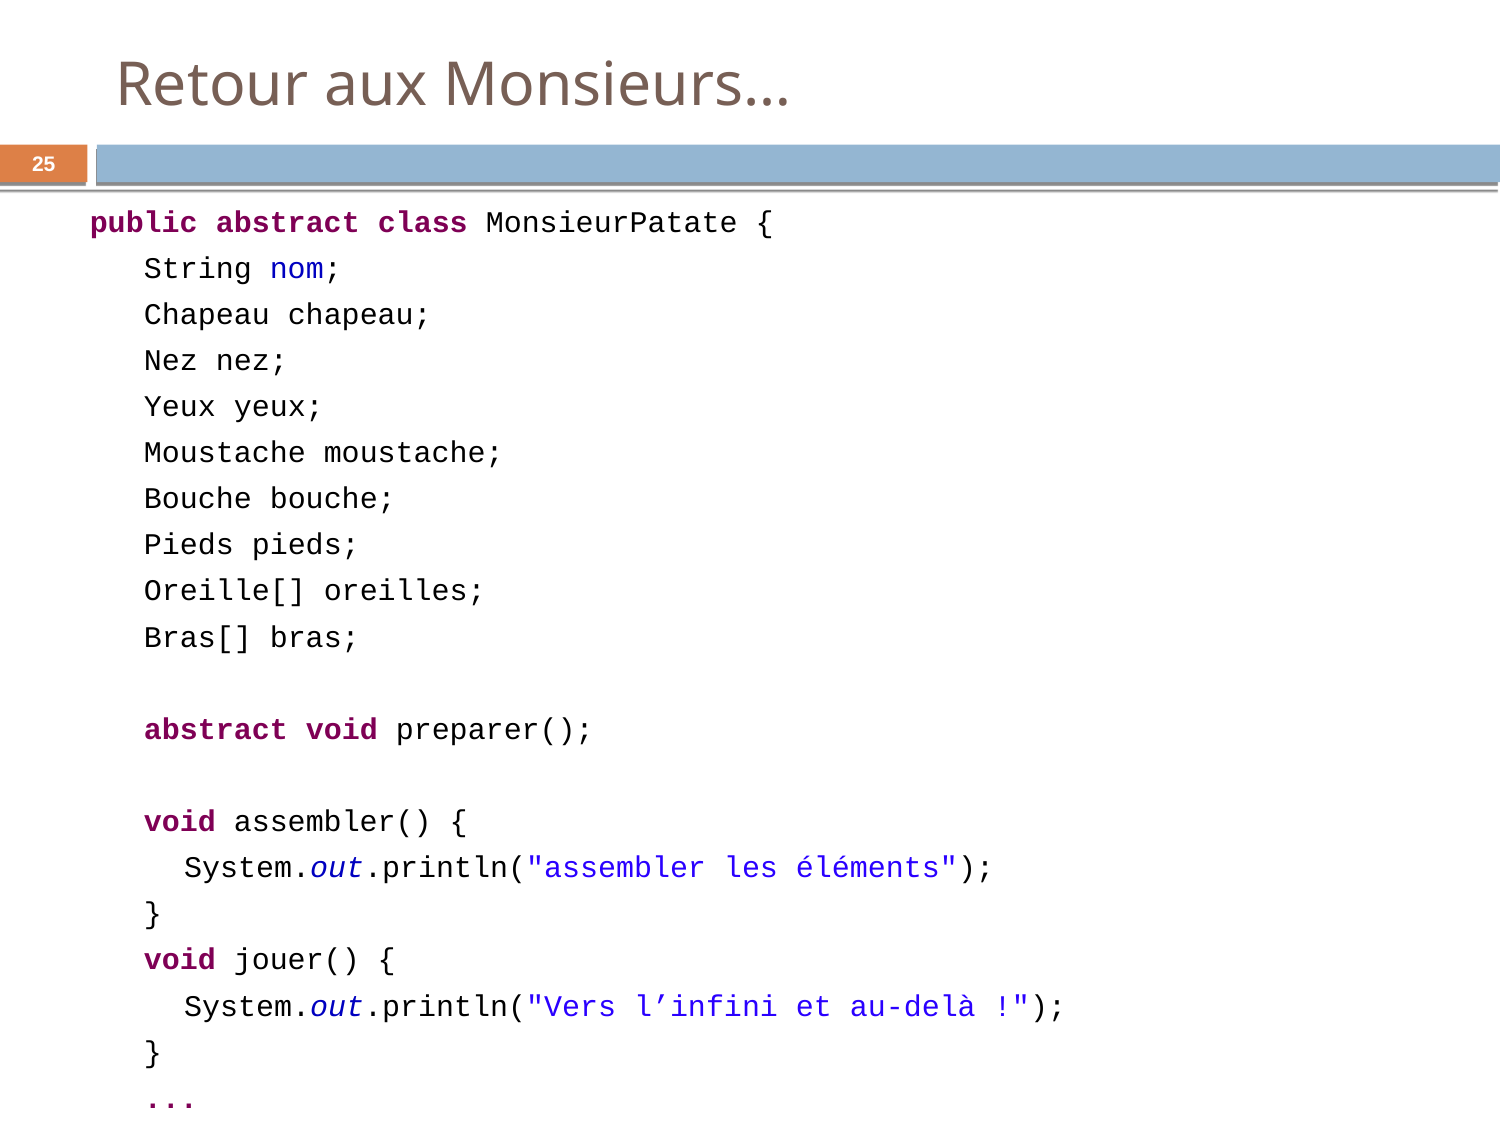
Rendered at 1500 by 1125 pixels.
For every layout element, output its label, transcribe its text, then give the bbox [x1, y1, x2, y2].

slide_number <numéro> [0, 143, 88, 184]
list public abstract class MonsieurPatate { String nom; Chapeau chapeau; Nez nez; Yeux yeux; Moustache moustache; Bouche bouche; Pieds pieds; Oreille[] oreilles; Bras[] bras; abstract void preparer(); void assembler() { System.out.println("assembler les éléments"); } void jouer() { System.out.println("Vers l’infini et au-delà !"); } ... [75, 201, 1425, 1125]
title Retour aux Monsieurs… [100, 37, 1438, 126]
